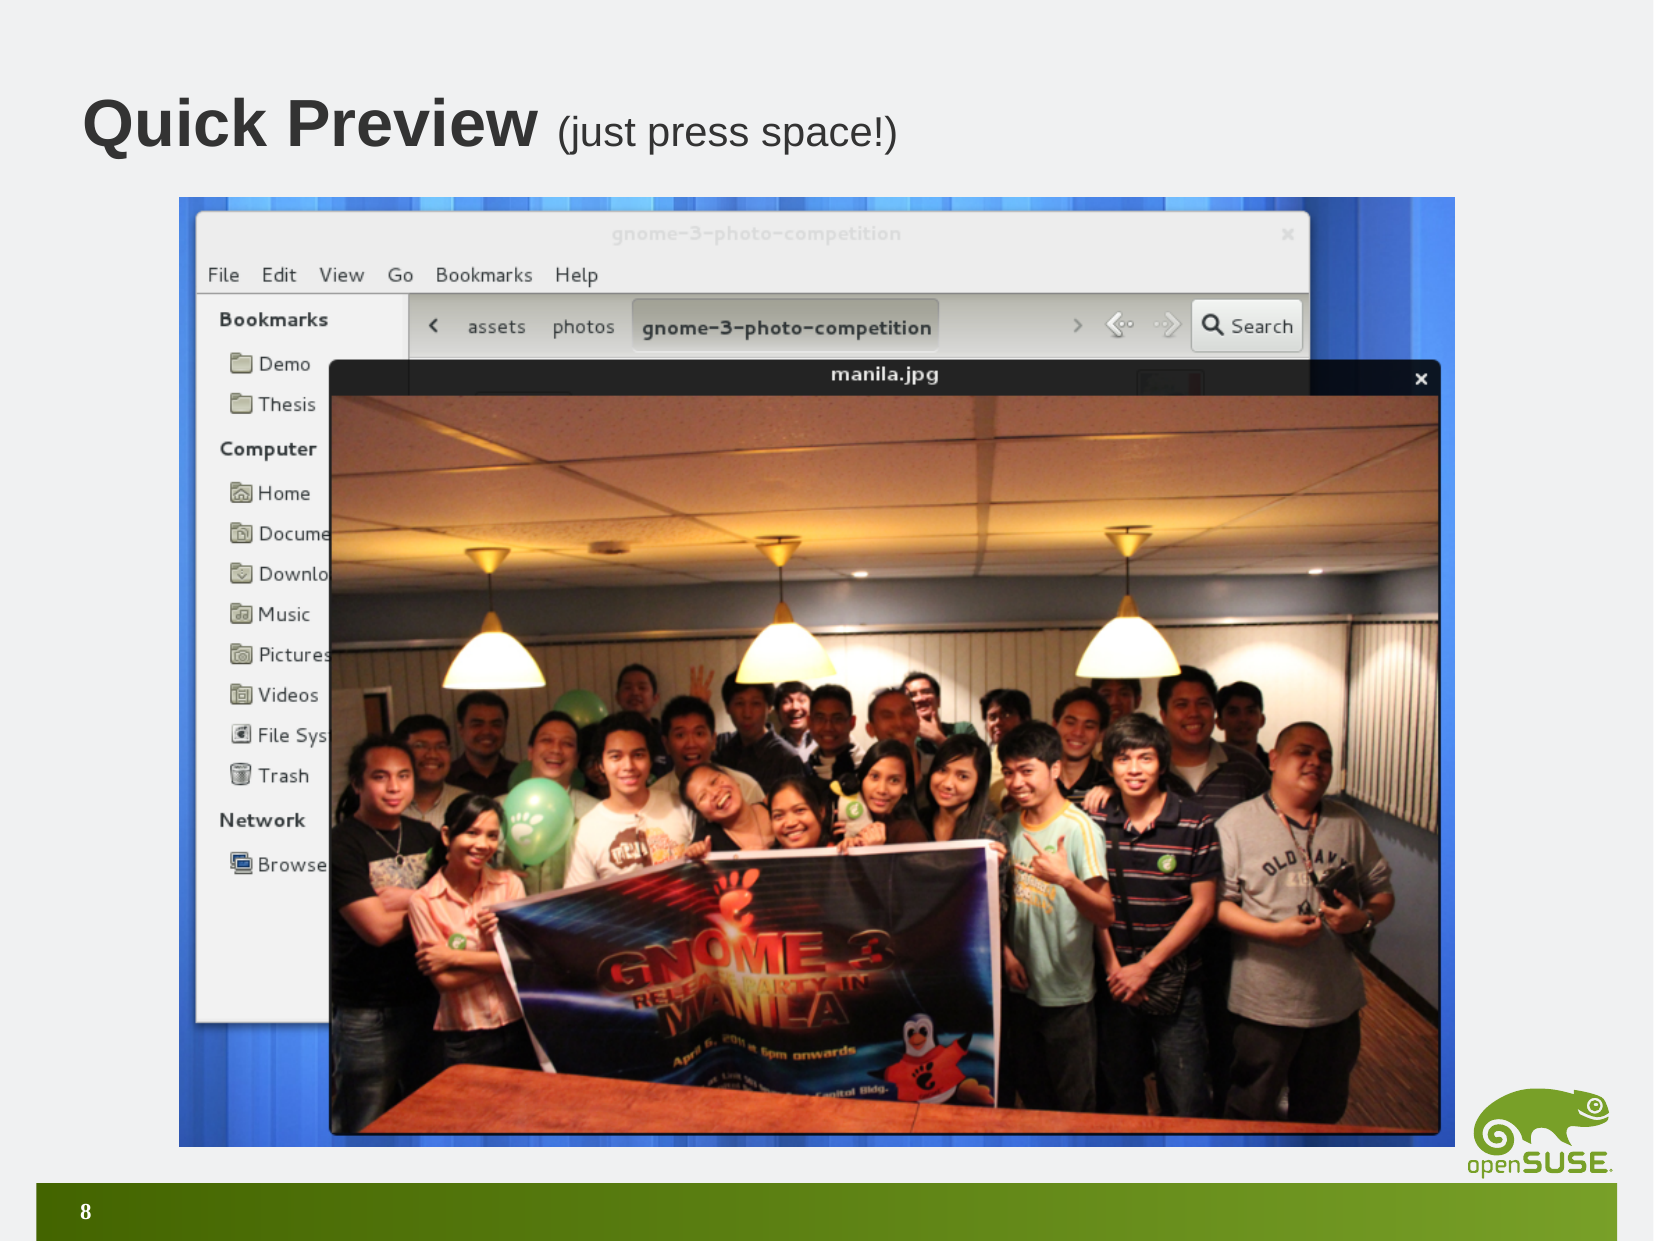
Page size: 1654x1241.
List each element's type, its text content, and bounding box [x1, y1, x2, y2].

picture [0, 0, 1654, 1241]
title Quick Preview (just press space!) [82, 49, 1571, 198]
